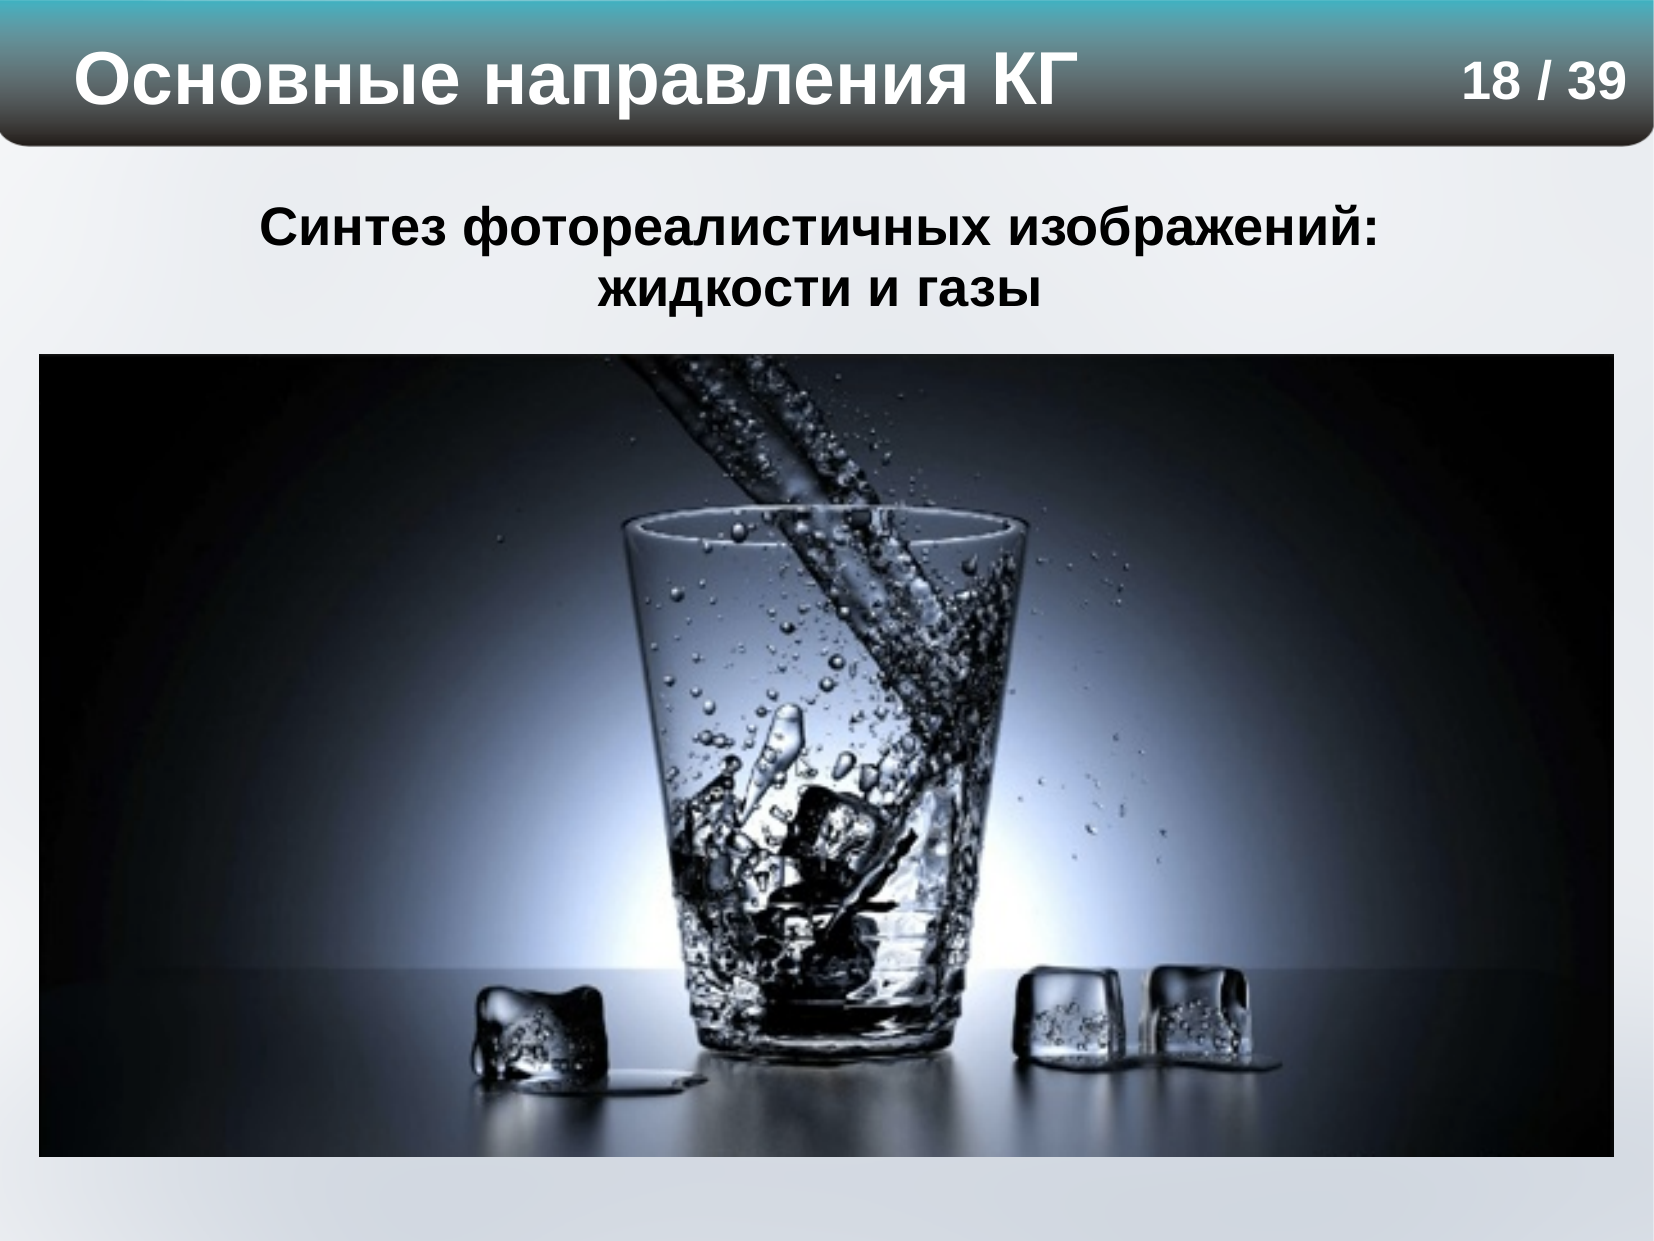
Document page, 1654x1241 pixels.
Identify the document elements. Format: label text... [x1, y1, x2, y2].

text_box Основные направления КГ [59, 29, 1329, 129]
picture [0, 0, 1654, 1241]
text_box Синтез фотореалистичных изображений: жидкости и газы [111, 189, 1530, 326]
text_box <number> / 39 [1446, 42, 1654, 179]
